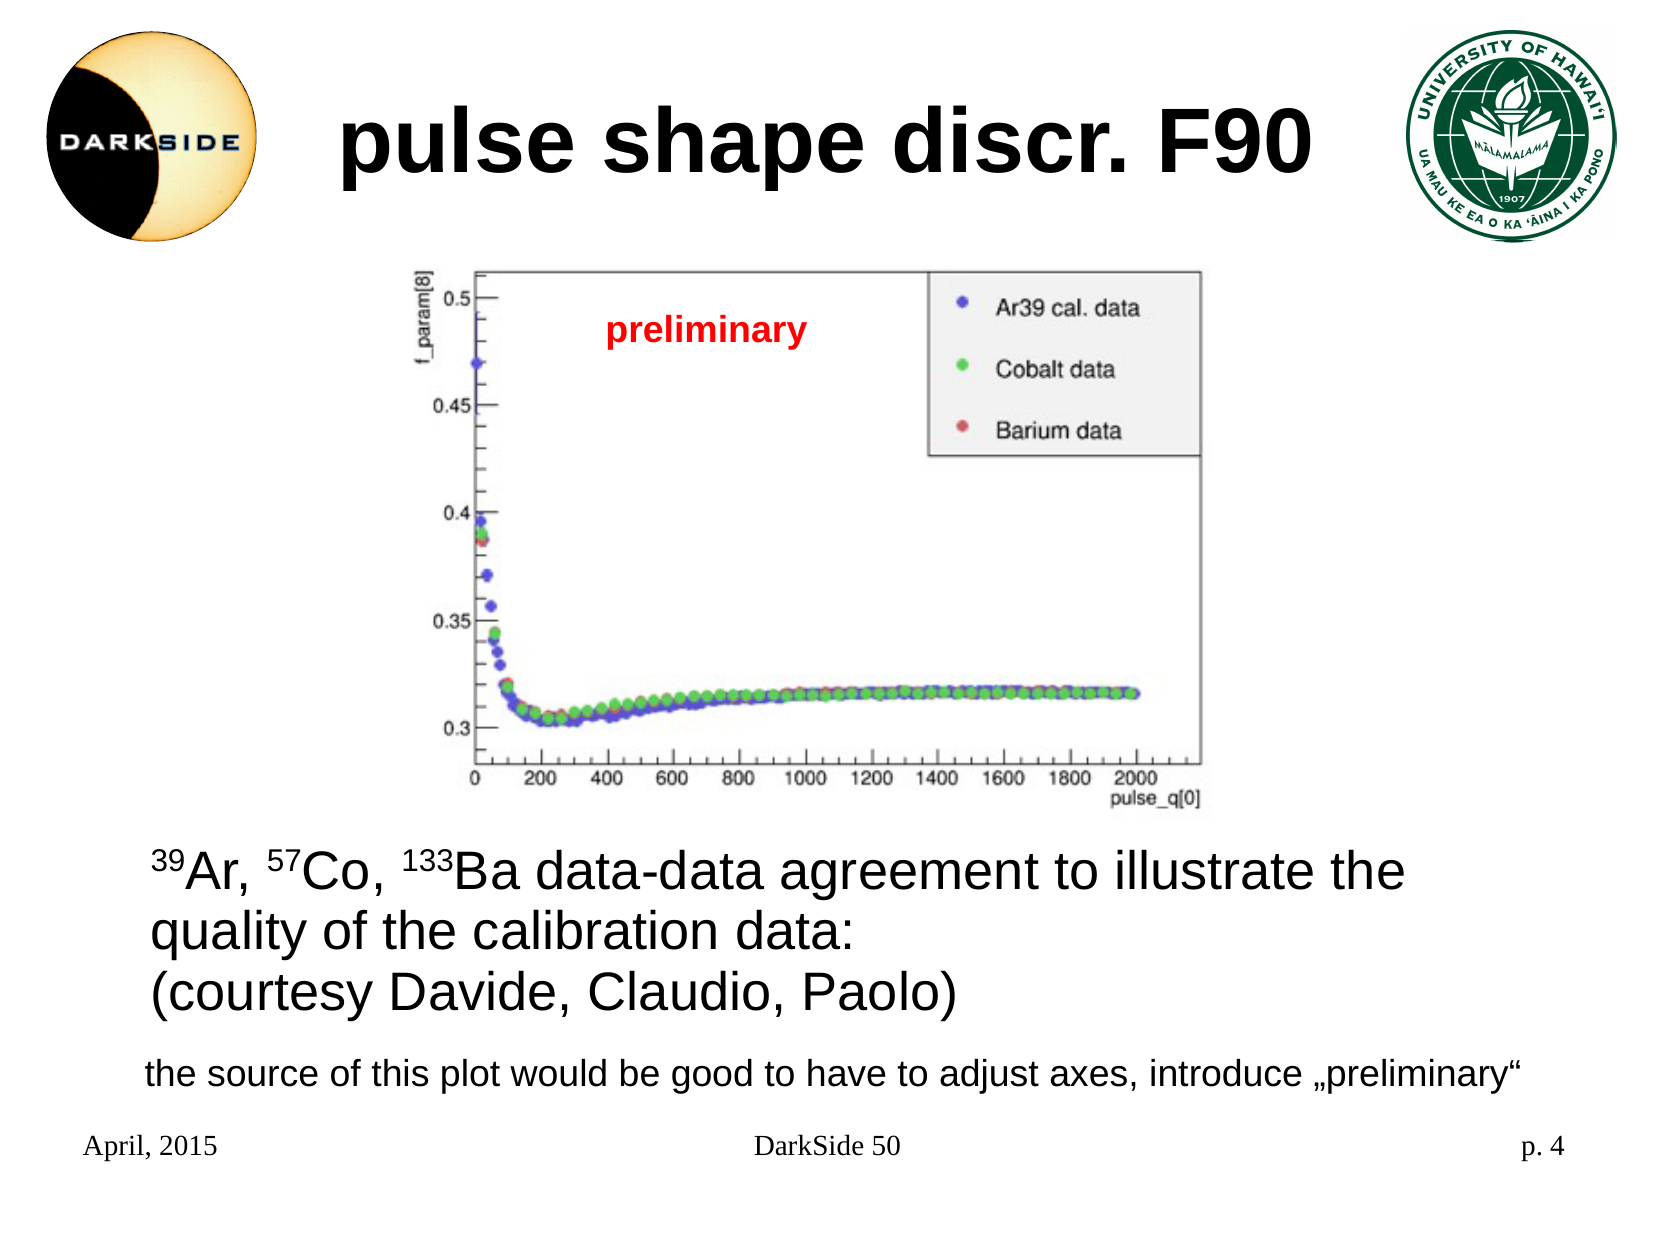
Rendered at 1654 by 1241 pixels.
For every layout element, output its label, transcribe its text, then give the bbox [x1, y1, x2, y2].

text_box 39Ar, 57Co, 133Ba data-data agreement to illustrate the quality of the calibration data: (courtesy Davide, Claudio, Paolo) [135, 832, 1438, 1030]
title pulse shape discr. F90 [265, 37, 1388, 245]
text_box preliminary [590, 301, 822, 360]
picture [385, 253, 1292, 827]
picture [46, 31, 257, 242]
picture [1406, 30, 1617, 243]
text_box the source of this plot would be good to have to adjust axes, introduce „preliminary“ [129, 1045, 1536, 1103]
